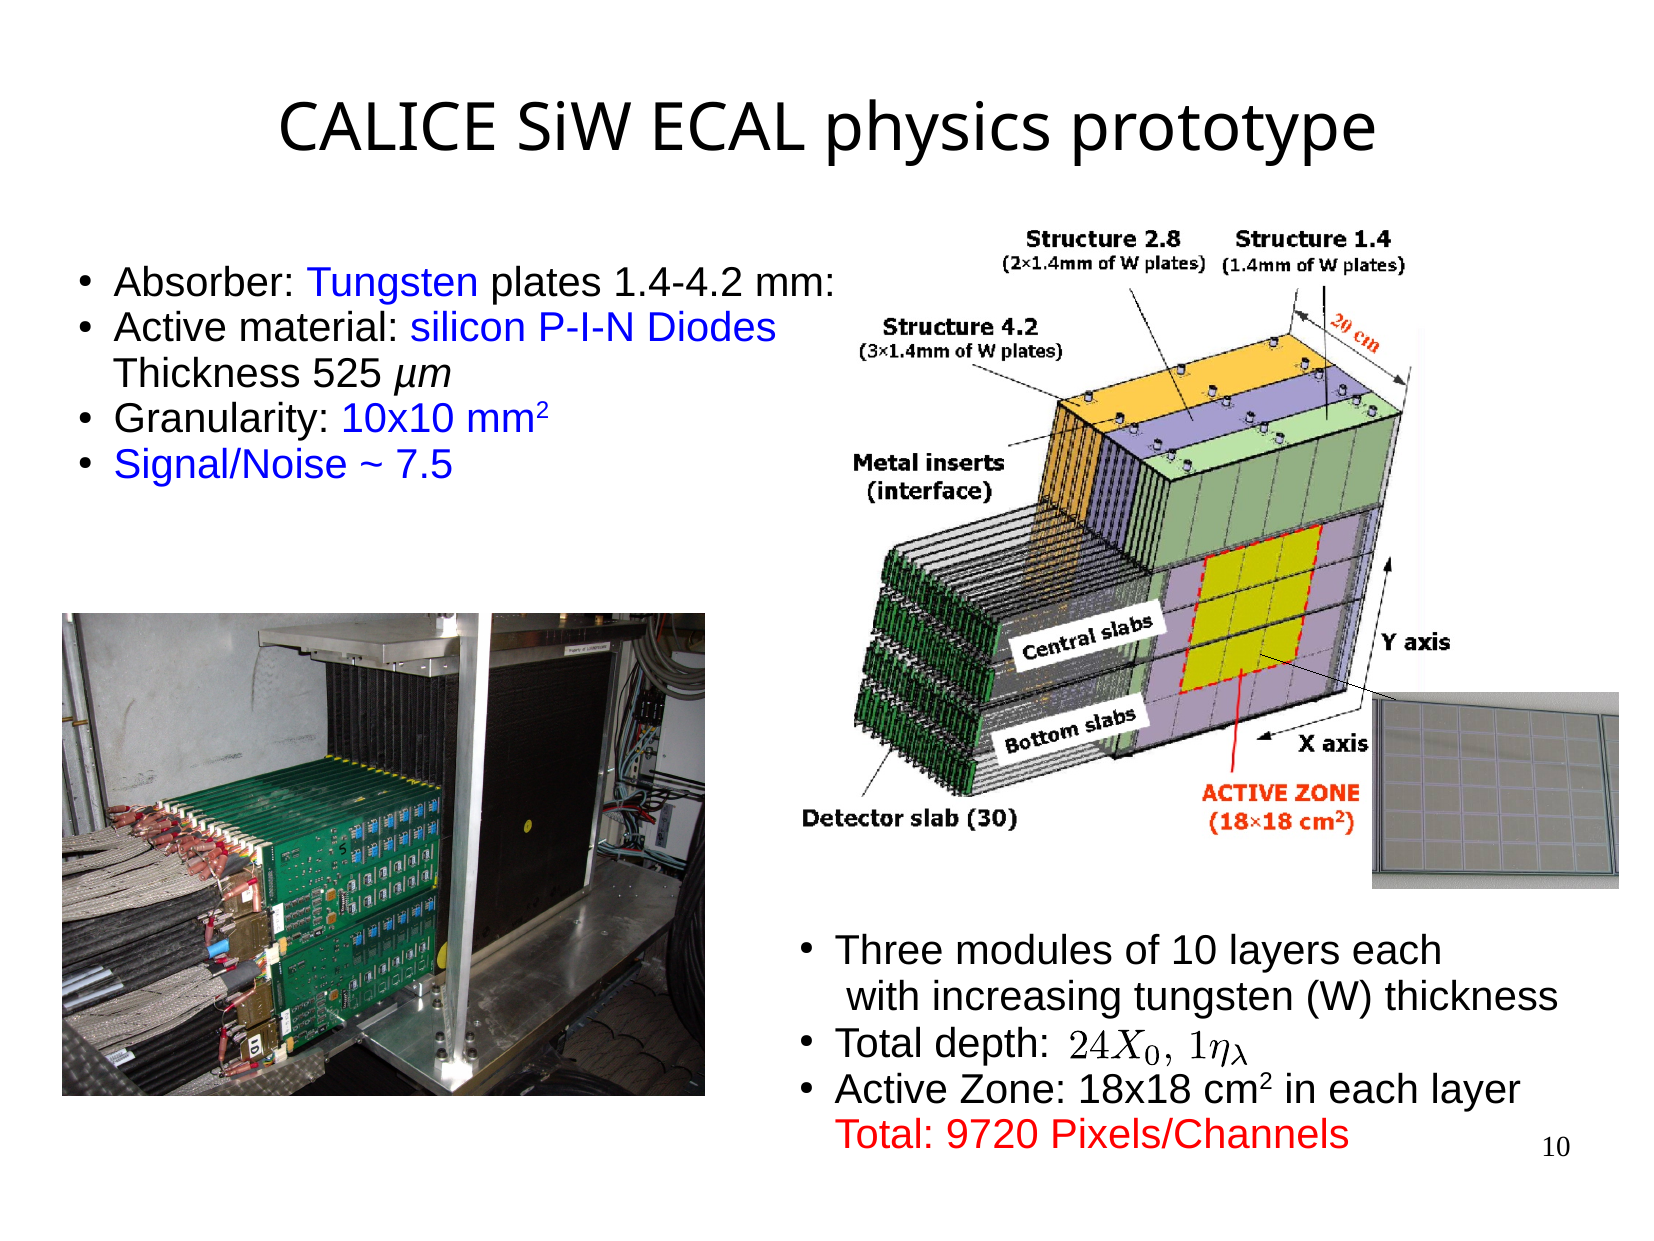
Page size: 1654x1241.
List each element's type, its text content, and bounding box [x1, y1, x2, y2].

picture [791, 217, 1619, 889]
text_box Three modules of 10 layers each with increasing tungsten (W) thickness Total depth: Active Zone: 18x18 cm2 in each layer Total: 9720 Pixels/Channels [784, 918, 1632, 1166]
picture [62, 613, 705, 1096]
text_box Absorber: Tungsten plates 1.4-4.2 mm: Active material: silicon P-I-N Diodes Thickness 525 µm Granularity: 10x10 mm2 Signal/Noise ~ 7.5 [63, 252, 854, 730]
title CALICE SiW ECAL physics prototype [85, 52, 1571, 198]
text_box [1068, 1029, 1249, 1068]
